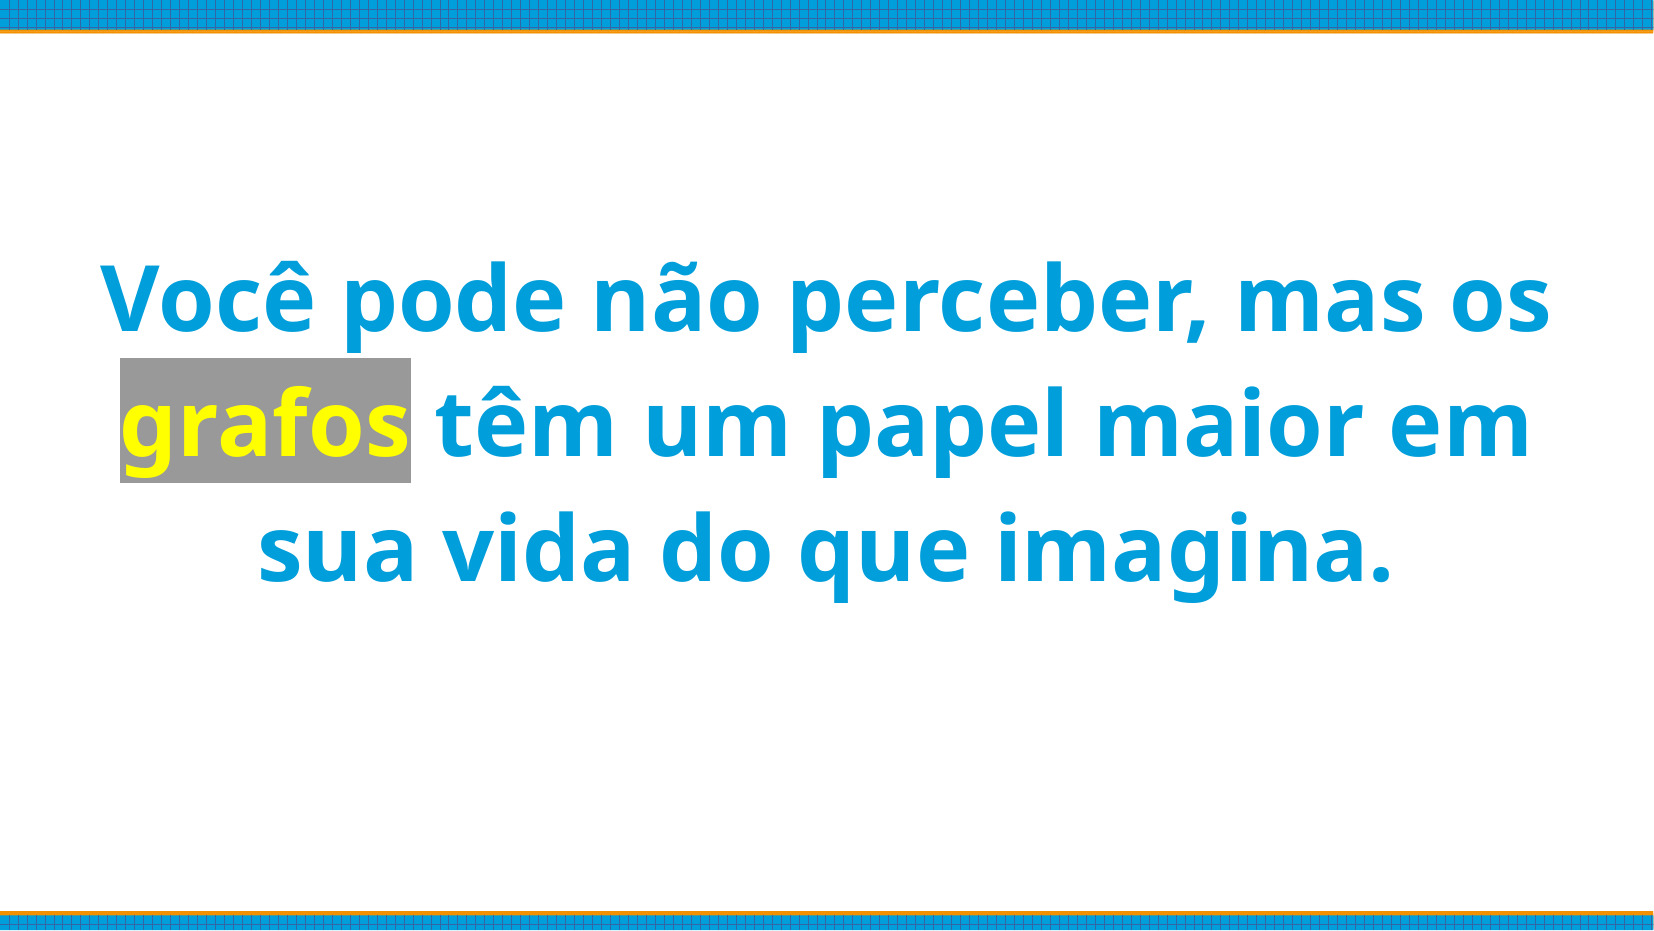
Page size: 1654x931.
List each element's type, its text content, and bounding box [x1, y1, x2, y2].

subtitle Você pode não perceber, mas os grafos têm um papel maior em sua vida do que imagina. [88, 44, 1565, 798]
